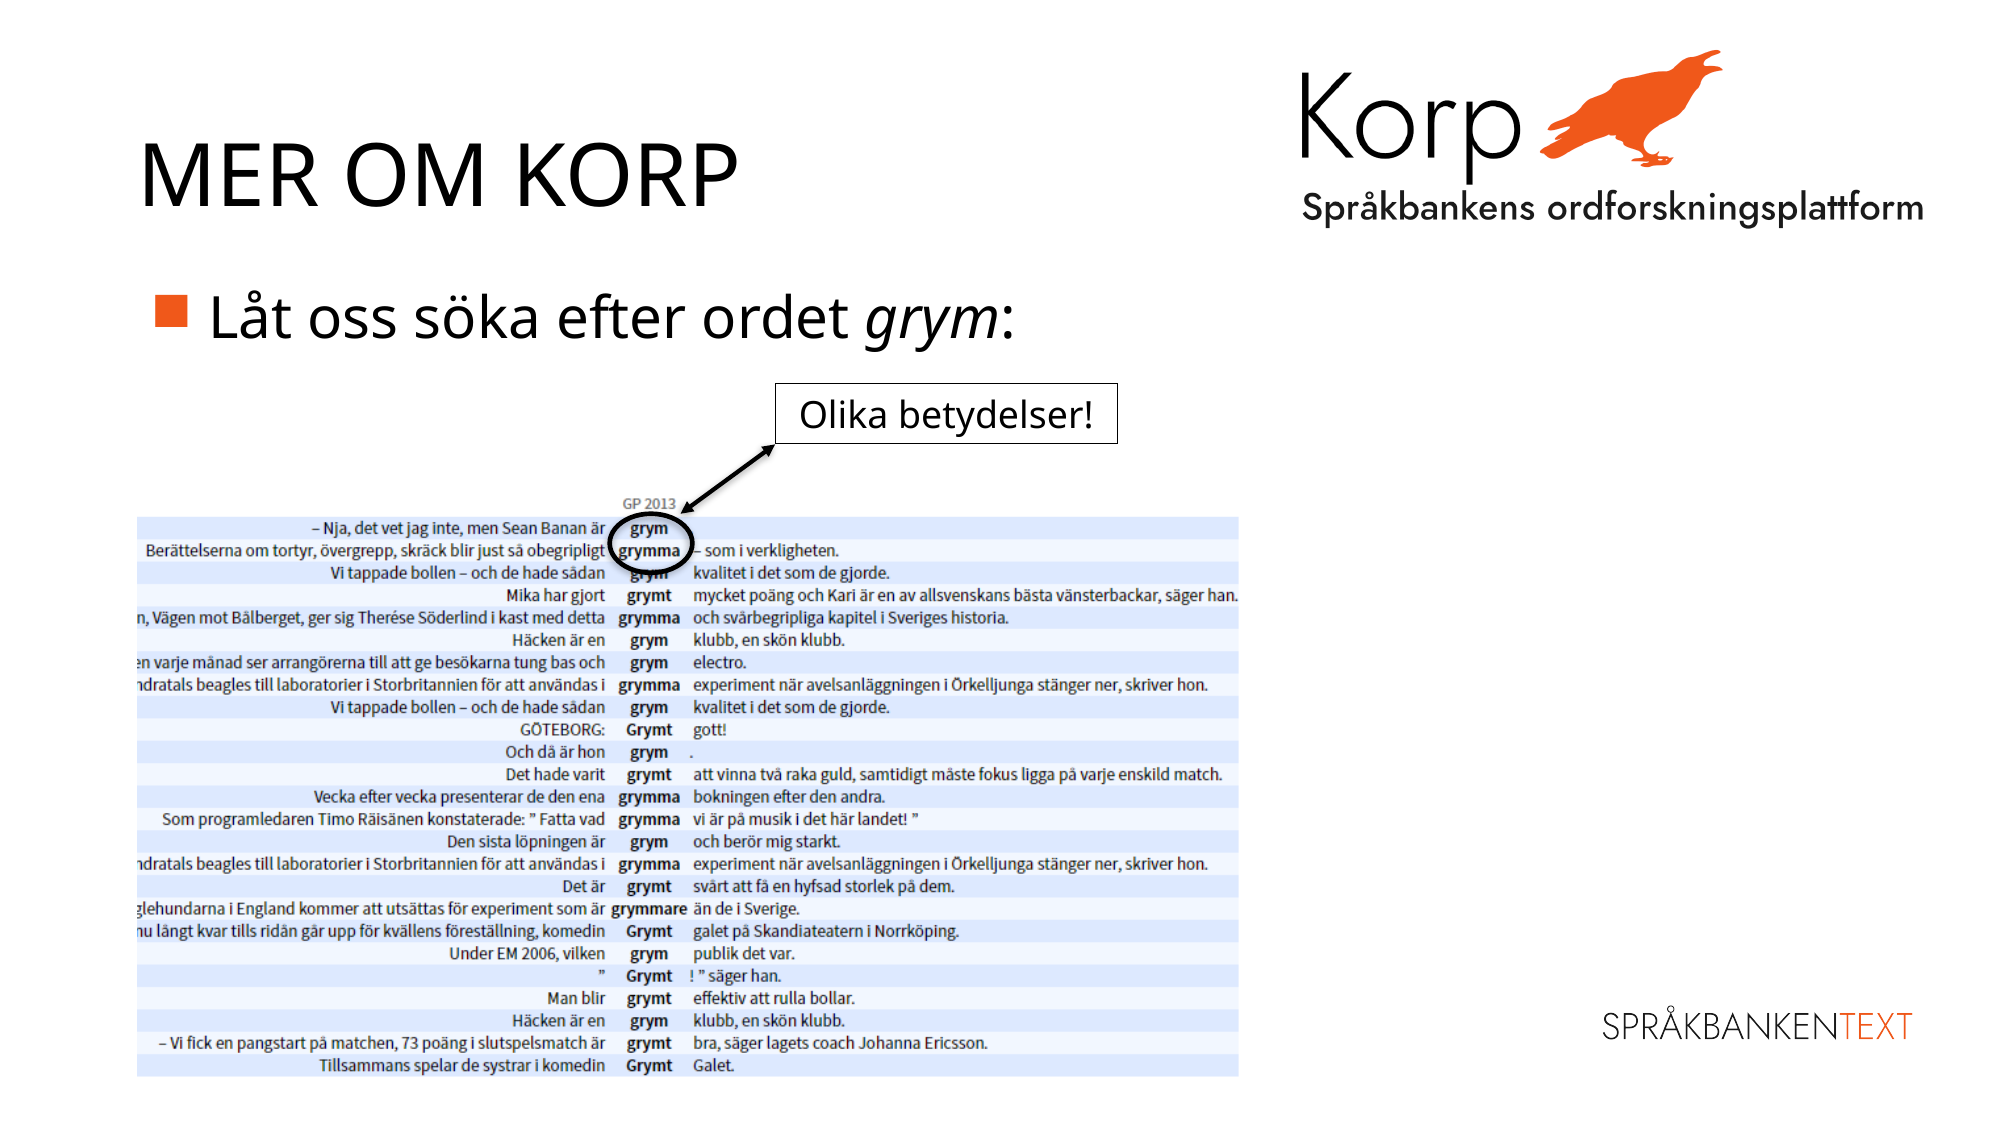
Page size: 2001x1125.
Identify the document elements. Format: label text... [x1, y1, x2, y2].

list Låt oss söka efter ordet grym: [137, 281, 1861, 904]
picture [1600, 998, 1959, 1125]
text_box Olika betydelser! [775, 383, 1118, 444]
picture [1291, 29, 1938, 241]
title MER OM Korp [137, 109, 1291, 236]
picture [137, 492, 1248, 1078]
